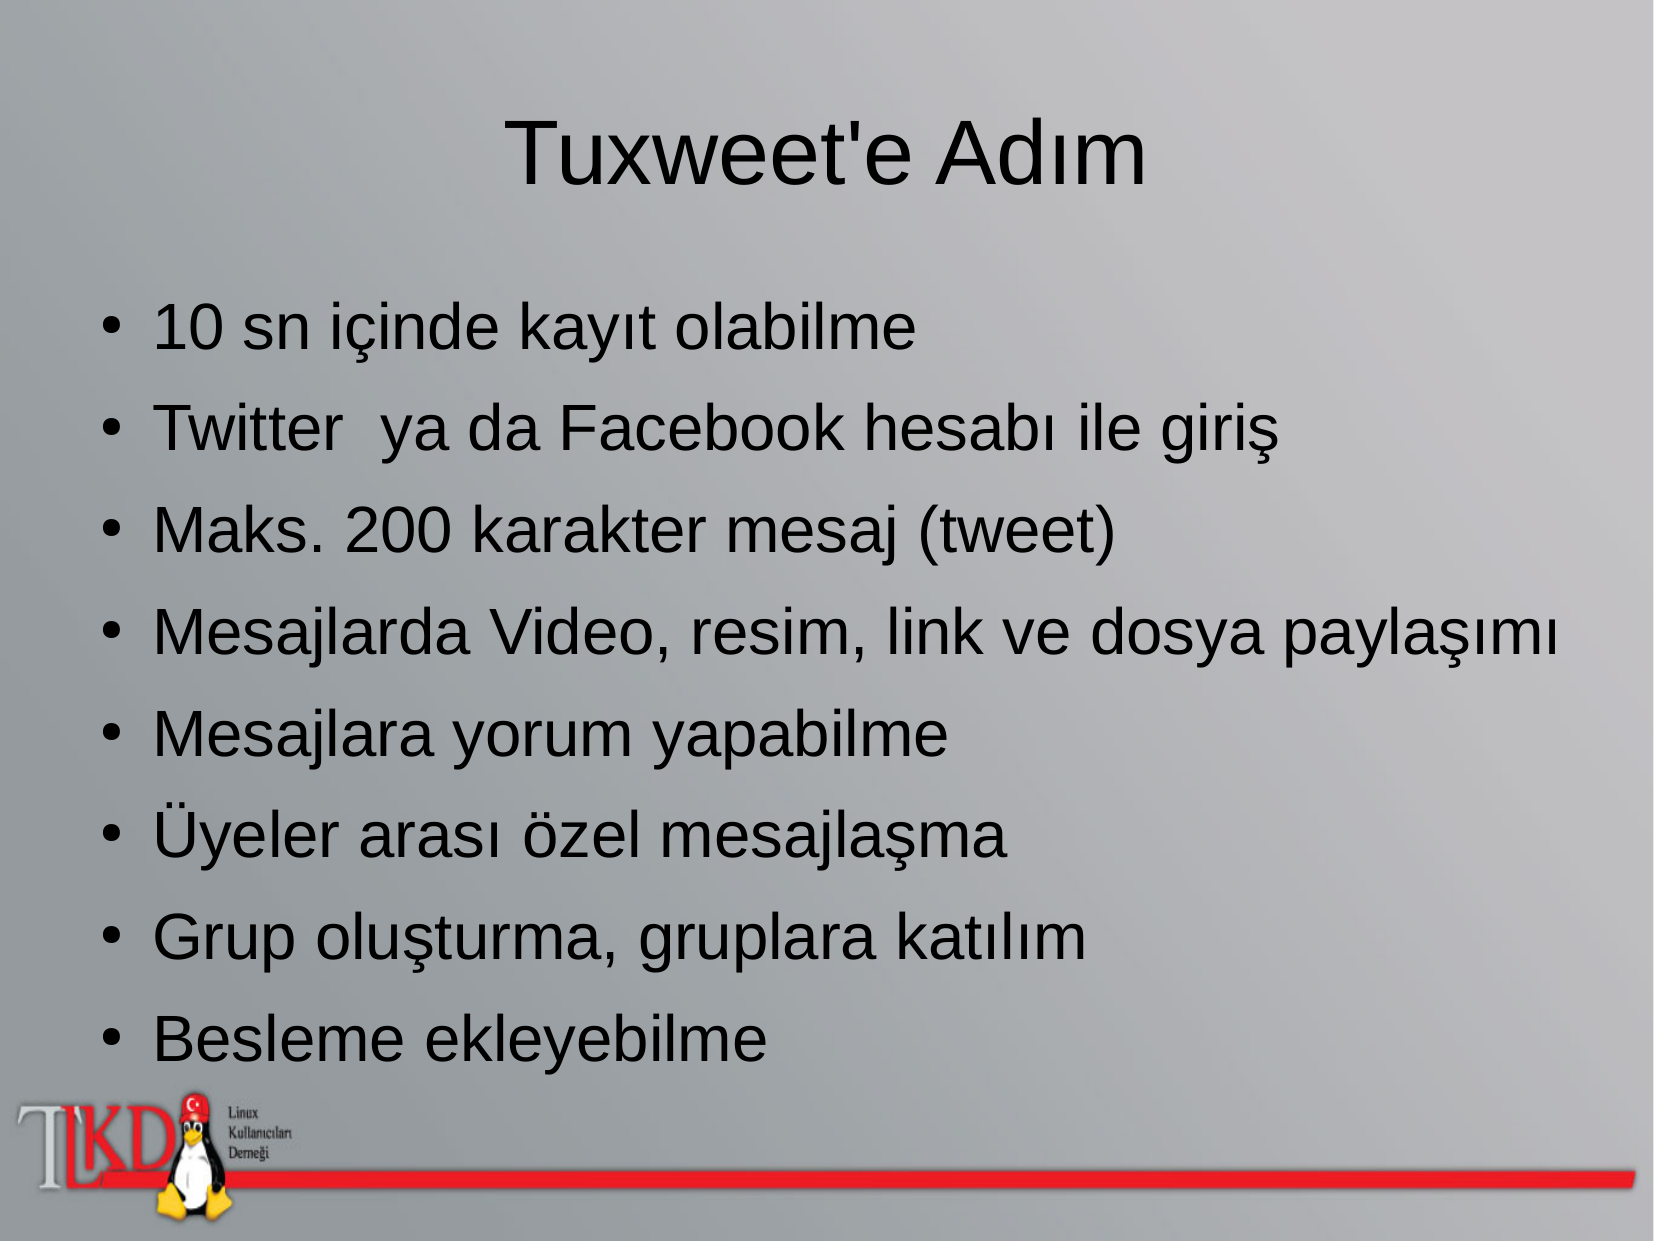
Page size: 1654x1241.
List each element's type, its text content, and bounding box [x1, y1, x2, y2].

title Tuxweet'e Adım [82, 56, 1571, 250]
list 10 sn içinde kayıt olabilme Twitter ya da Facebook hesabı ile giriş Maks. 200 karakter mesaj (tweet) Mesajlarda Video, resim, link ve dosya paylaşımı Mesajlara yorum yapabilme Üyeler arası özel mesajlaşma Grup oluşturma, gruplara katılım Besleme ekleyebilme [82, 290, 1571, 1096]
picture [0, 0, 1654, 1241]
